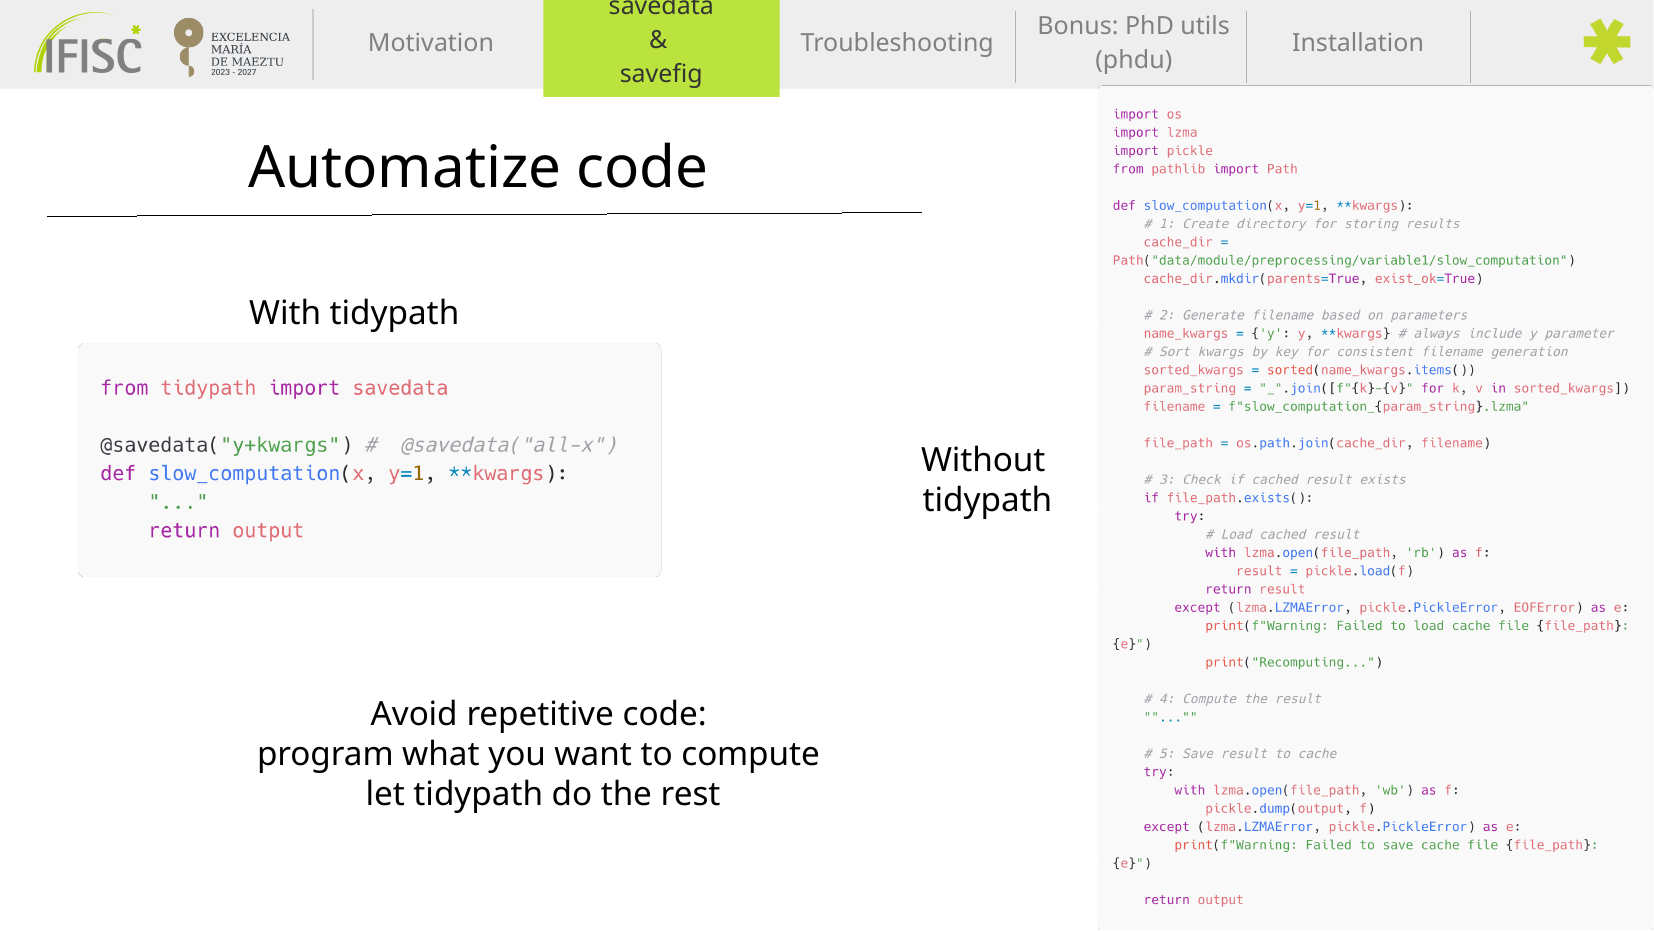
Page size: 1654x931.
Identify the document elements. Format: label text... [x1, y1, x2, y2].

picture [1582, 17, 1631, 65]
text_box Installation [1246, 0, 1471, 83]
picture [174, 18, 290, 77]
text_box Without tidypath [885, 431, 1081, 527]
text_box savedata & savefig [544, 0, 780, 89]
picture [29, 9, 148, 76]
text_box Bonus: PhD utils (phdu) [1021, 0, 1246, 83]
picture [77, 343, 662, 577]
picture [1098, 85, 1654, 931]
text_box Avoid repetitive code: program what you want to compute let tidypath do the rest [165, 685, 922, 821]
text_box Automatize code [41, 121, 916, 217]
text_box With tidypath [212, 283, 497, 344]
text_box Motivation [319, 0, 544, 92]
text_box Troubleshooting [785, 0, 1010, 83]
